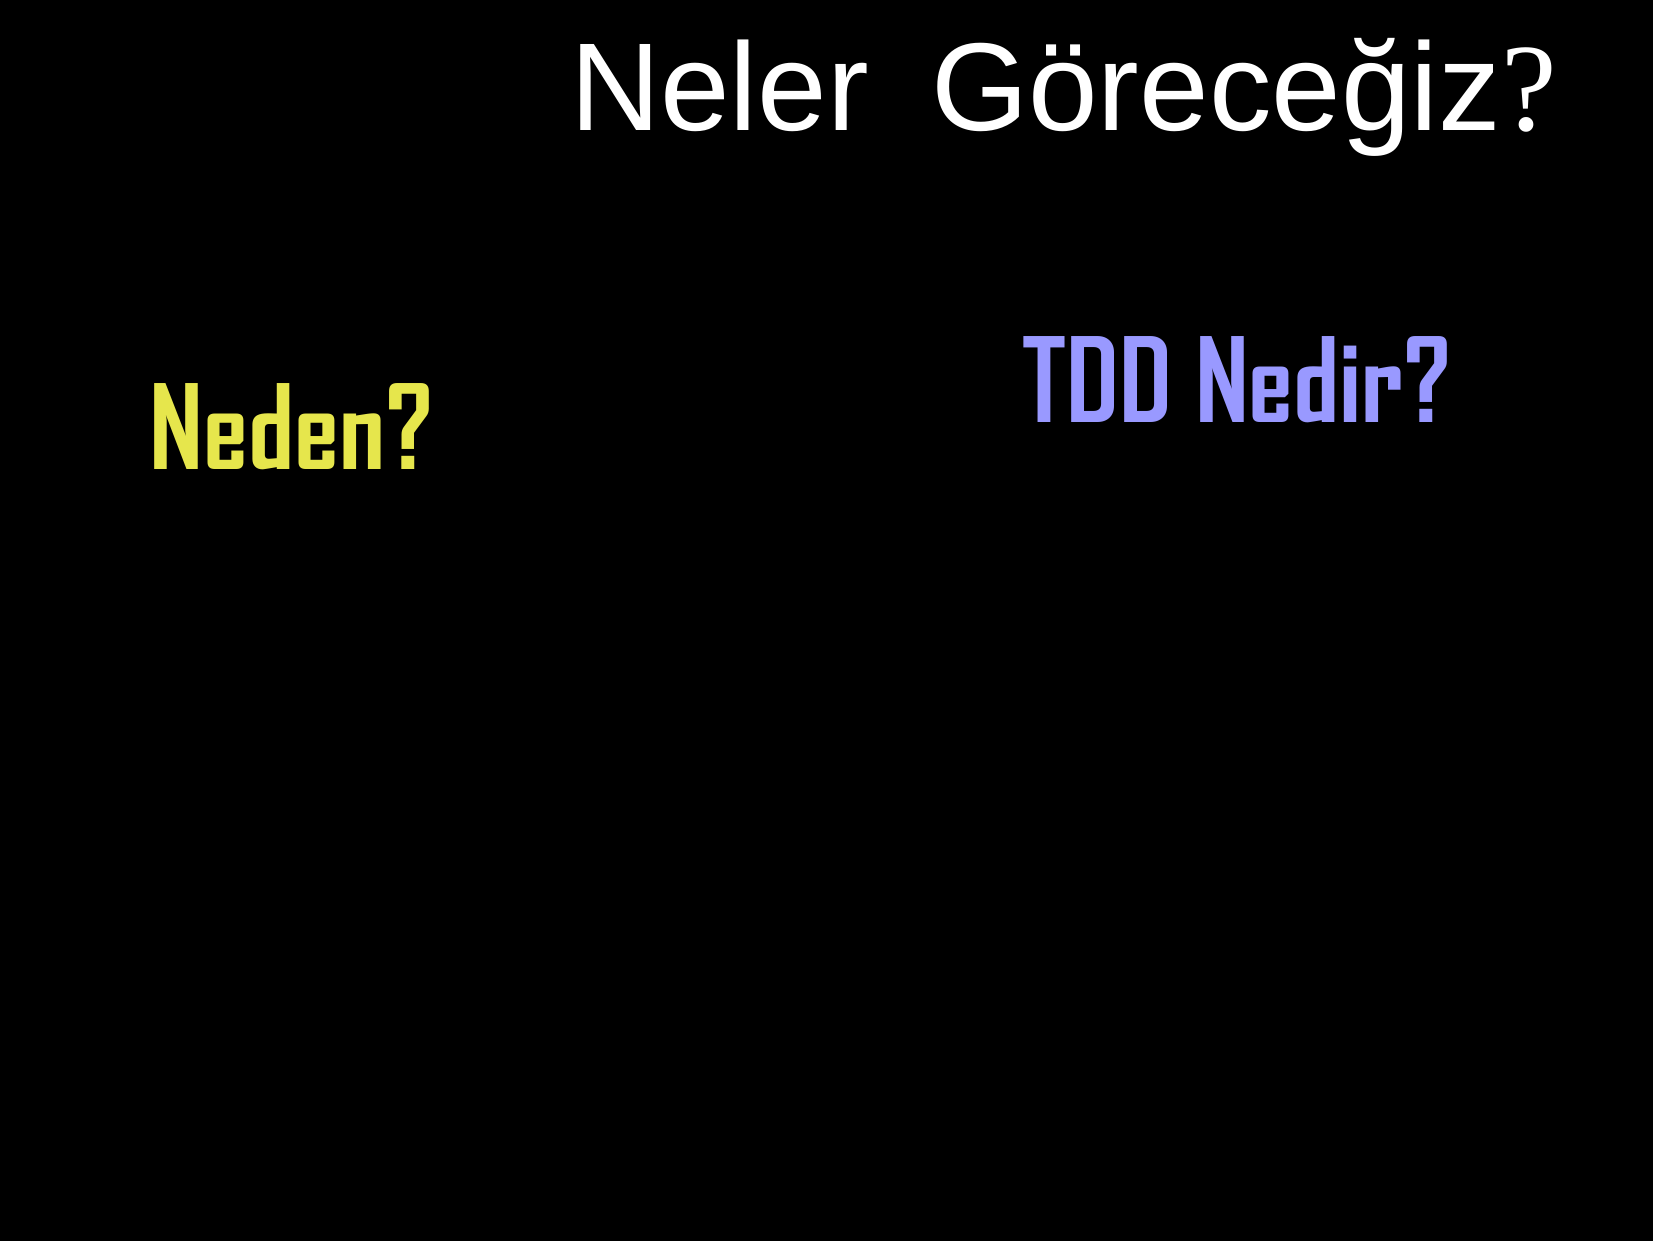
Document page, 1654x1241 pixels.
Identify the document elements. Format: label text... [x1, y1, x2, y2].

text_box Neler Göreceğiz? [555, 36, 1098, 201]
text_box Neden? [135, 349, 448, 500]
text_box TDD Nedir? [1007, 302, 1467, 453]
